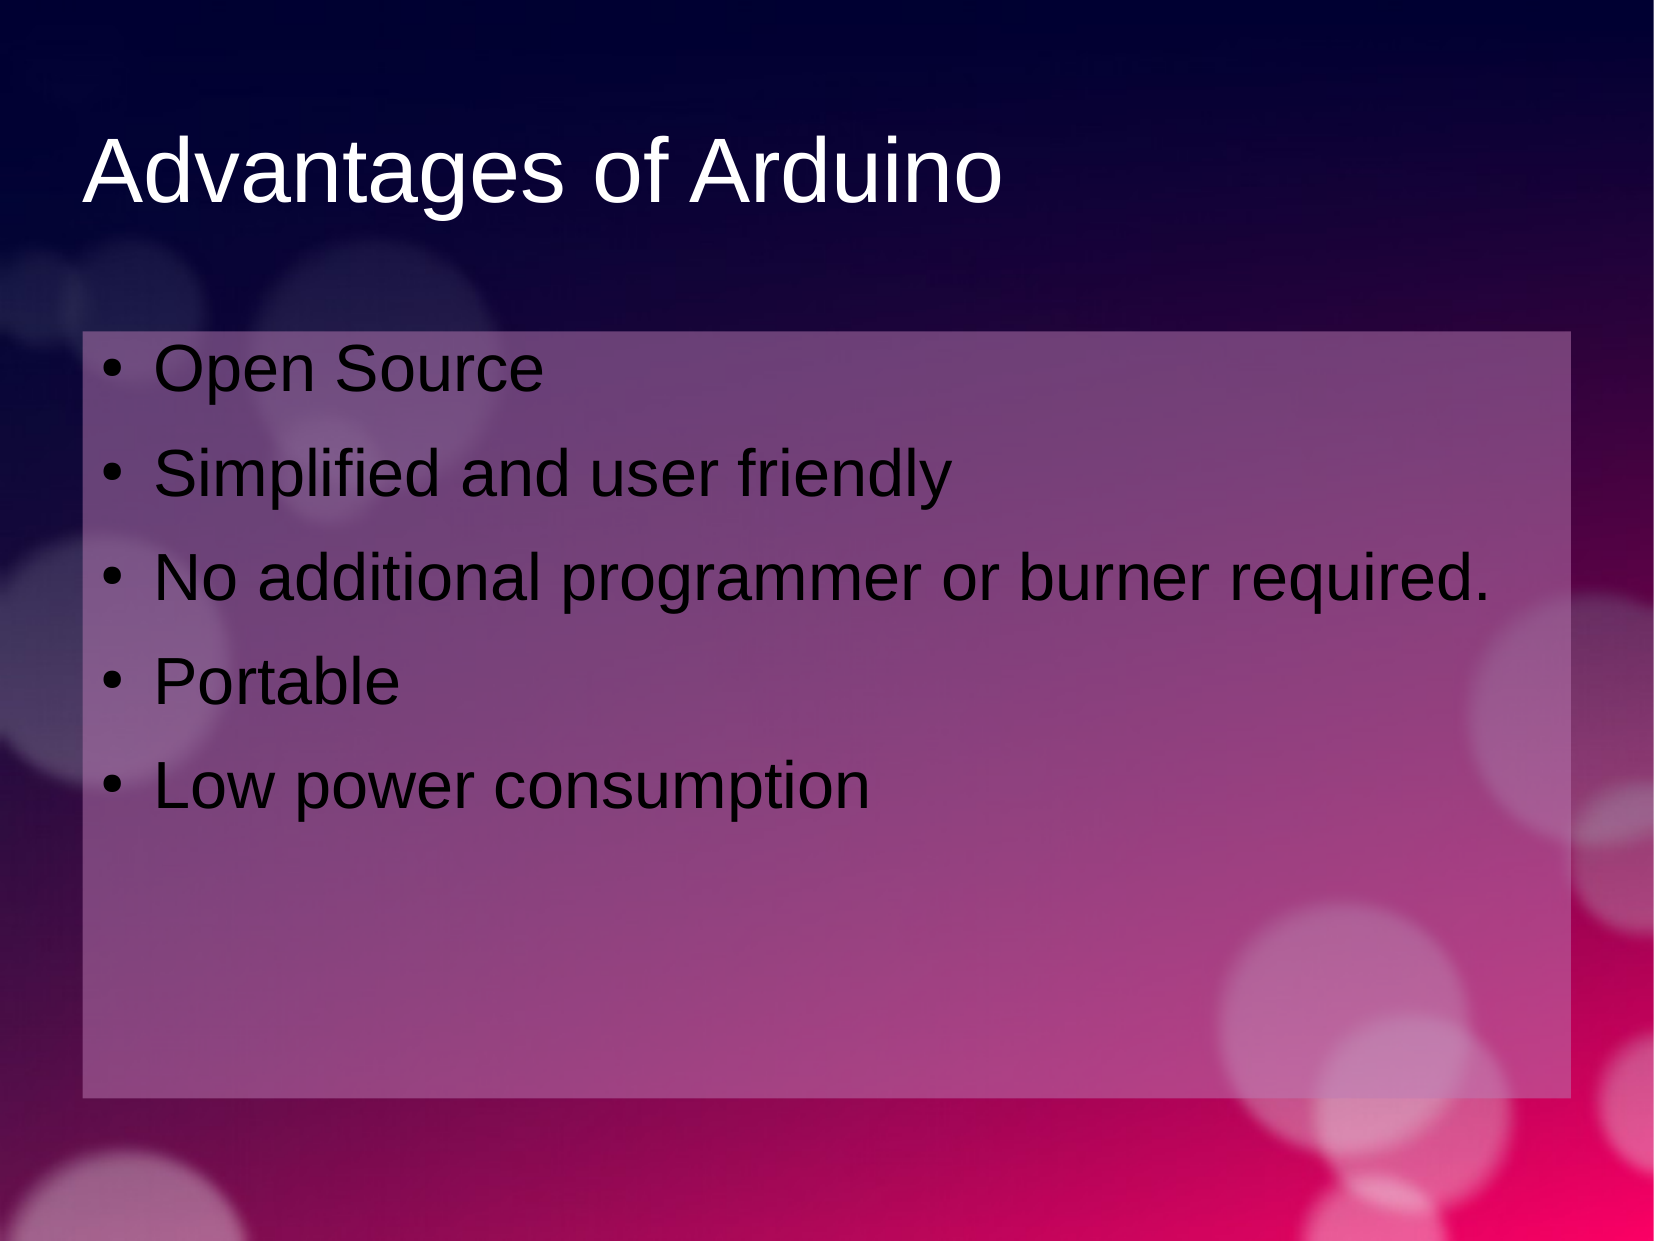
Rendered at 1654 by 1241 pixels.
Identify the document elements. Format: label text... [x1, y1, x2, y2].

picture [0, 0, 1654, 1241]
list Open Source Simplified and user friendly No additional programmer or burner required. Portable Low power consumption [82, 331, 1571, 1099]
title Advantages of Arduino [82, 67, 1571, 275]
